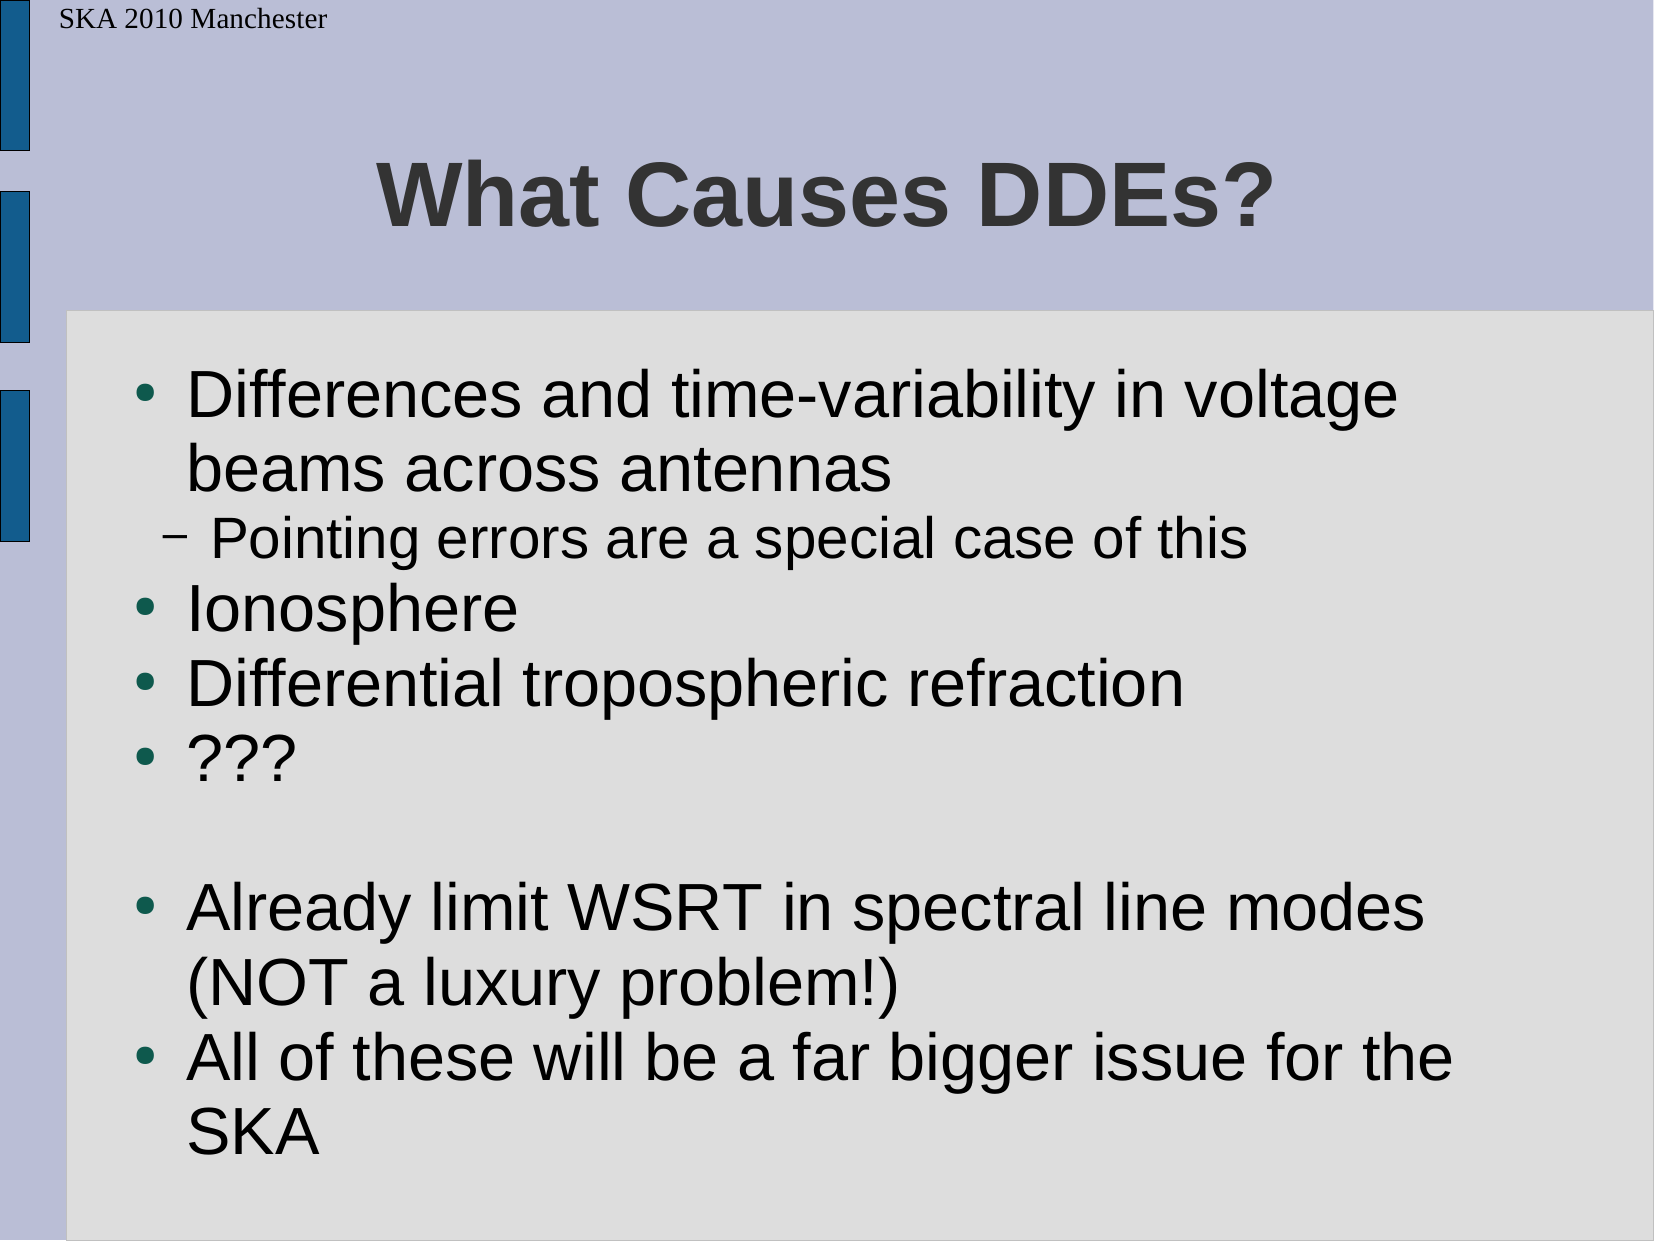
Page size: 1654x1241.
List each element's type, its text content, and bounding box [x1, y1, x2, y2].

list Differences and time-variability in voltage beams across antennas Pointing errors are a special case of this Ionosphere Differential tropospheric refraction ??? Already limit WSRT in spectral line modes (NOT a luxury problem!) All of these will be a far bigger issue for the SKA [115, 356, 1528, 1170]
title What Causes DDEs? [121, 91, 1534, 299]
